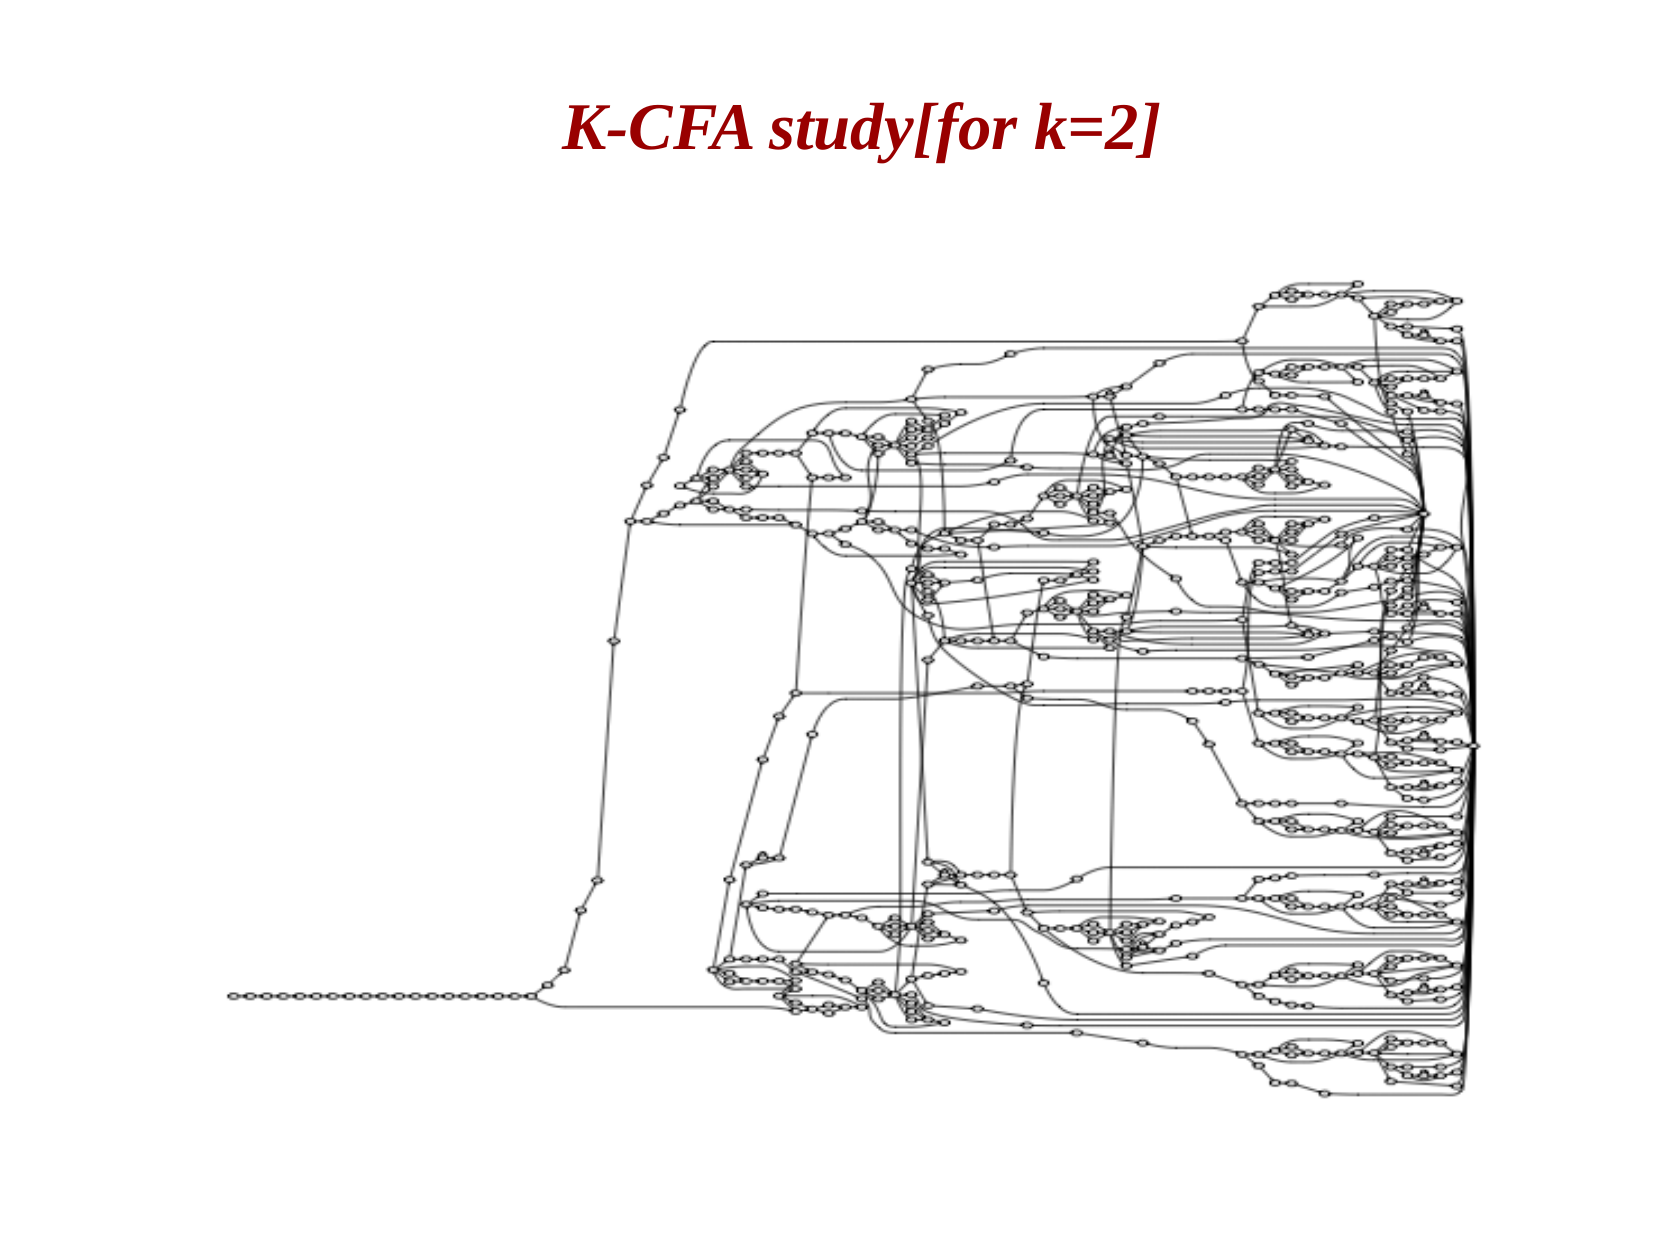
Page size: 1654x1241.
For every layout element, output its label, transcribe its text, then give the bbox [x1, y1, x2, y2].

list K-CFA study[for k=2] [82, 90, 1571, 164]
picture [82, 164, 1571, 1156]
